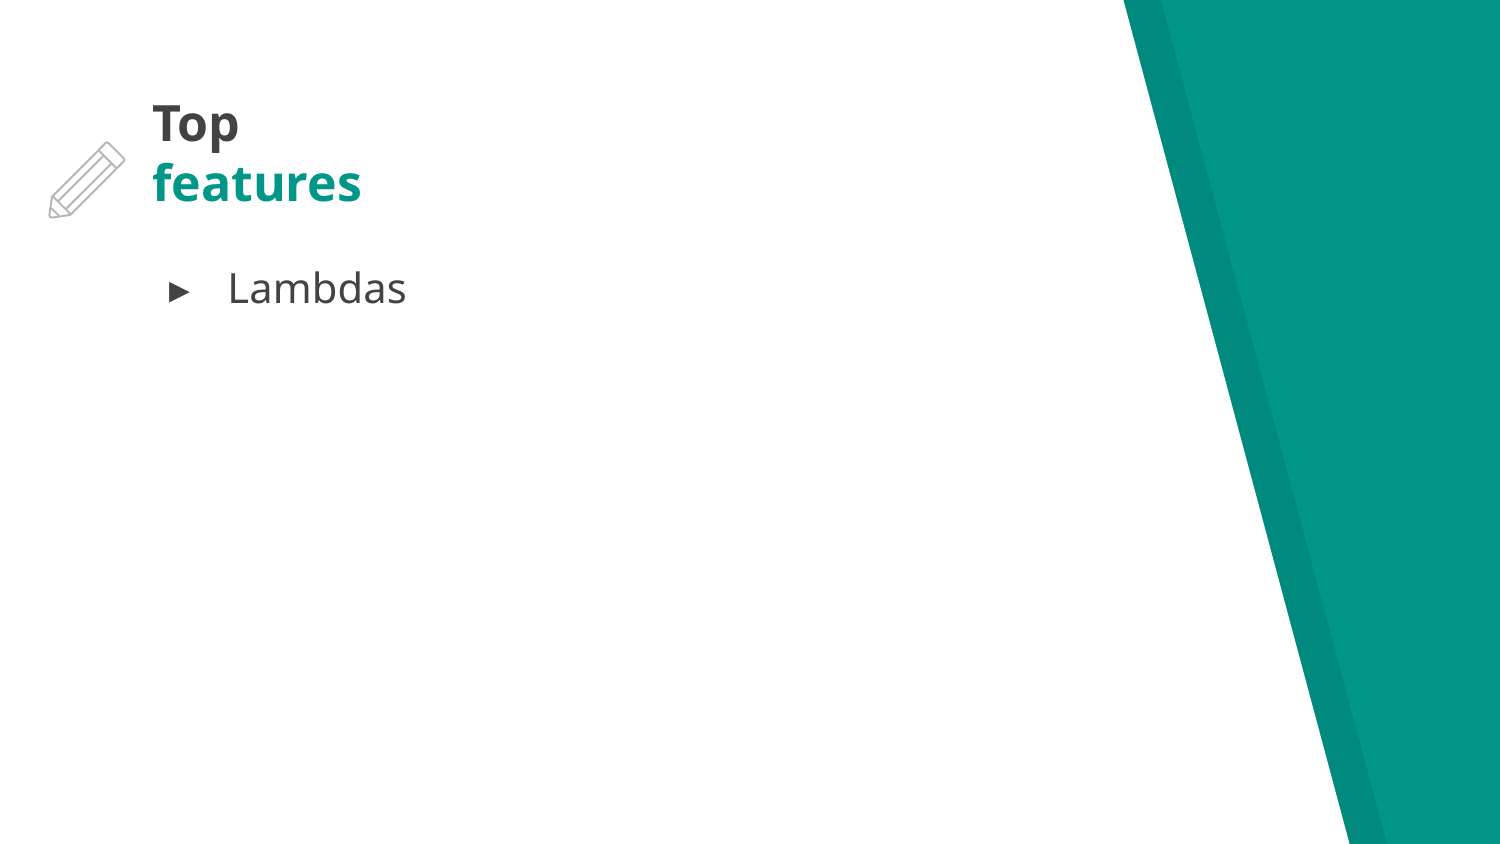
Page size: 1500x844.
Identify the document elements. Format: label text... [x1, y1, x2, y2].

list Lambdas [137, 246, 1011, 617]
title Top features [137, 146, 1011, 227]
